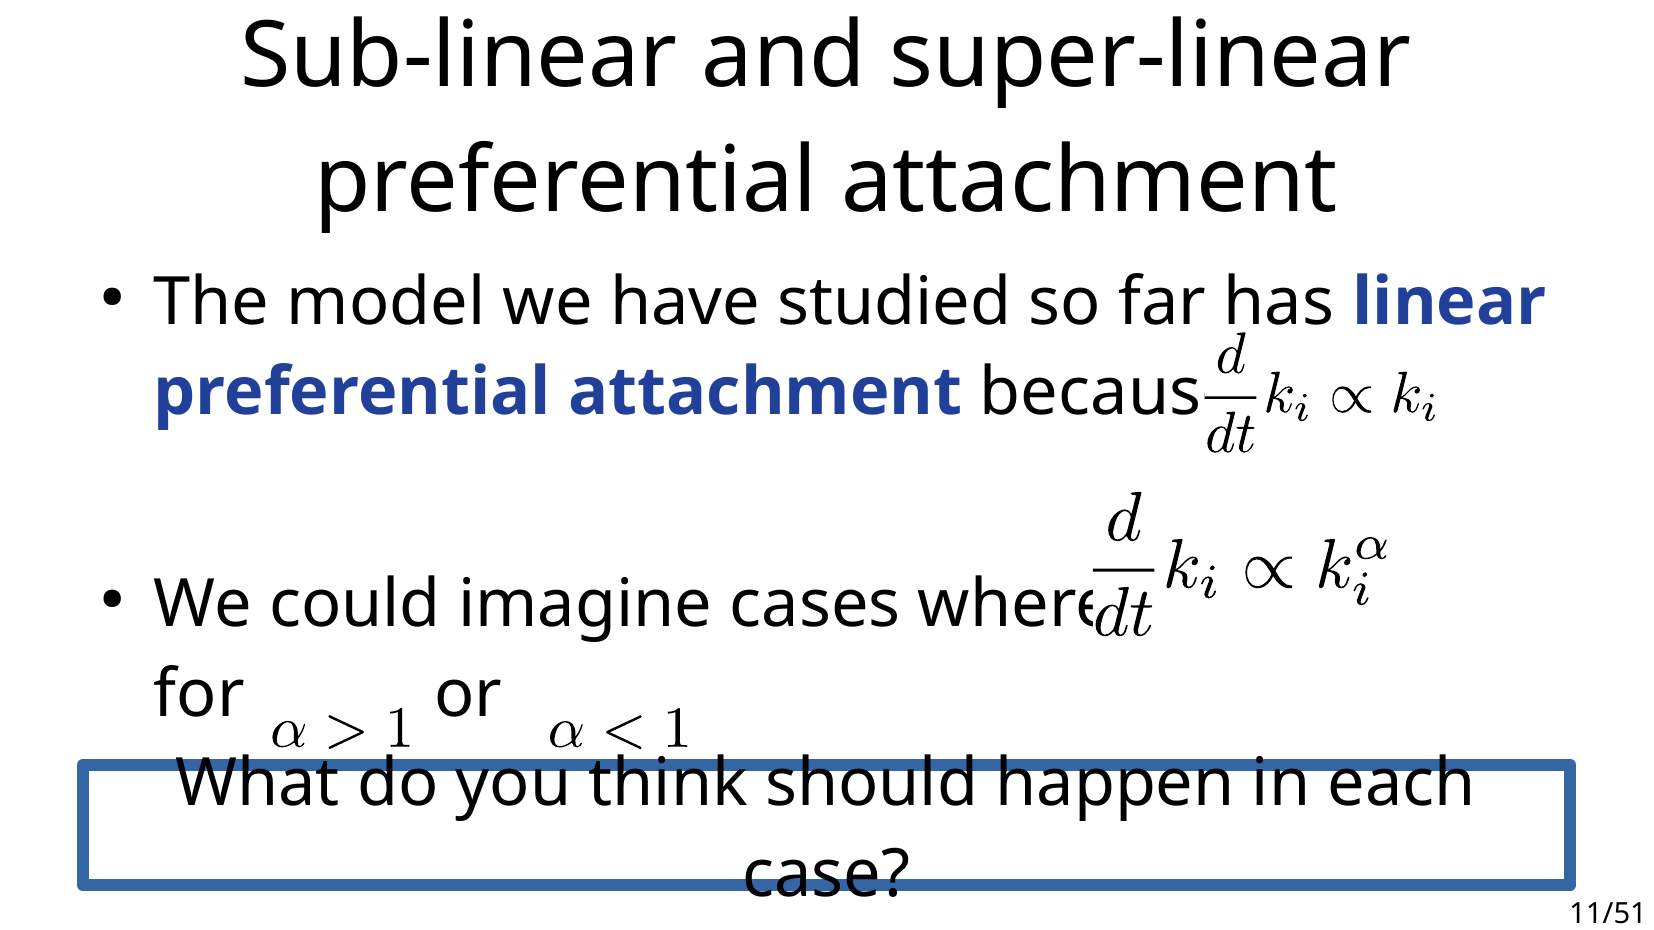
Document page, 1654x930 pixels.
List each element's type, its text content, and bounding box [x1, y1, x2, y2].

list What do you think should happen in each case? [82, 765, 1571, 886]
text_box [1205, 332, 1438, 453]
text_box [270, 707, 415, 750]
list The model we have studied so far has linear preferential attachment because We could imagine cases where for or [82, 252, 1571, 759]
title Sub-linear and super-linear preferential attachment [82, 0, 1571, 243]
text_box [1092, 491, 1390, 637]
text_box [547, 708, 692, 750]
